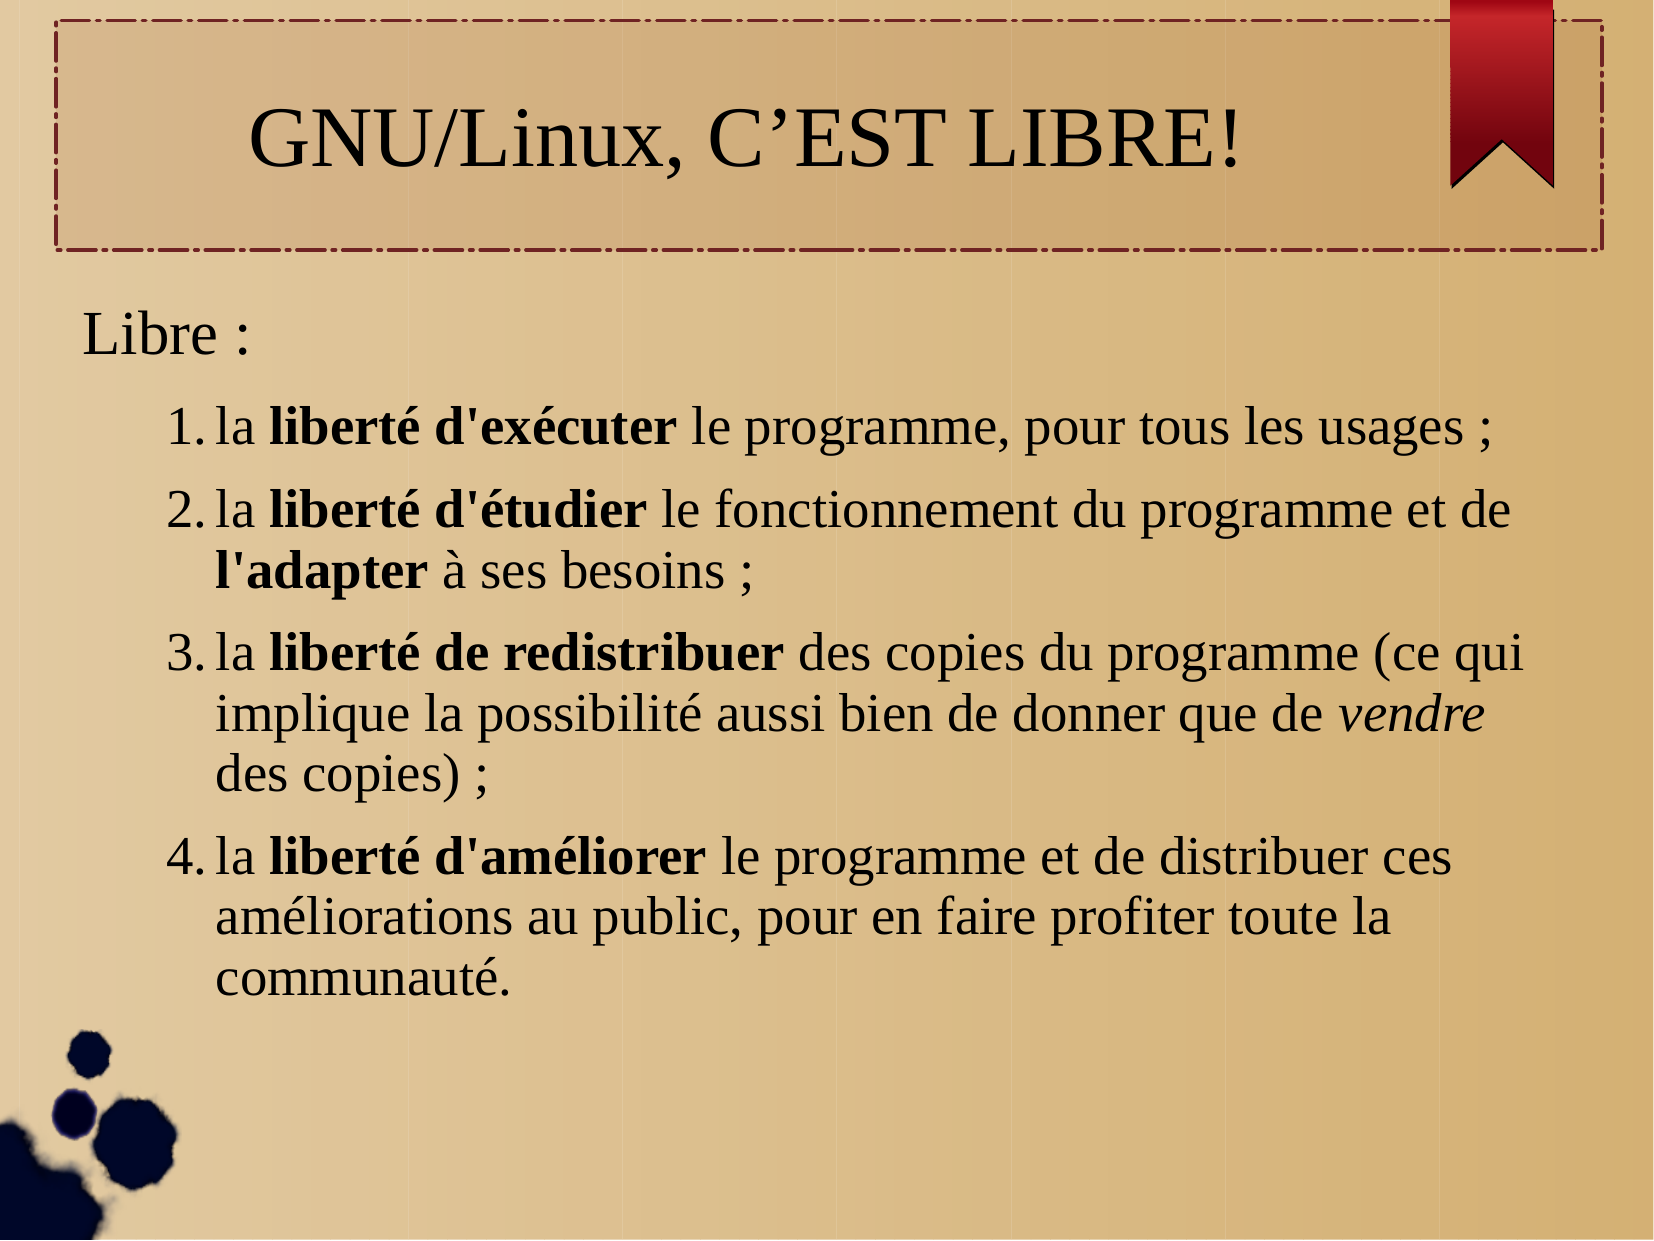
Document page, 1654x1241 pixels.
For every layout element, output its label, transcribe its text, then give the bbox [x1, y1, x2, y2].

list Libre : la liberté d'exécuter le programme, pour tous les usages ; la liberté d'étudier le fonctionnement du programme et de l'adapter à ses besoins ; la liberté de redistribuer des copies du programme (ce qui implique la possibilité aussi bien de donner que de vendre des copies) ; la liberté d'améliorer le programme et de distribuer ces améliorations au public, pour en faire profiter toute la communauté. [82, 299, 1571, 1019]
title GNU/Linux, C’EST LIBRE! [82, 47, 1412, 229]
